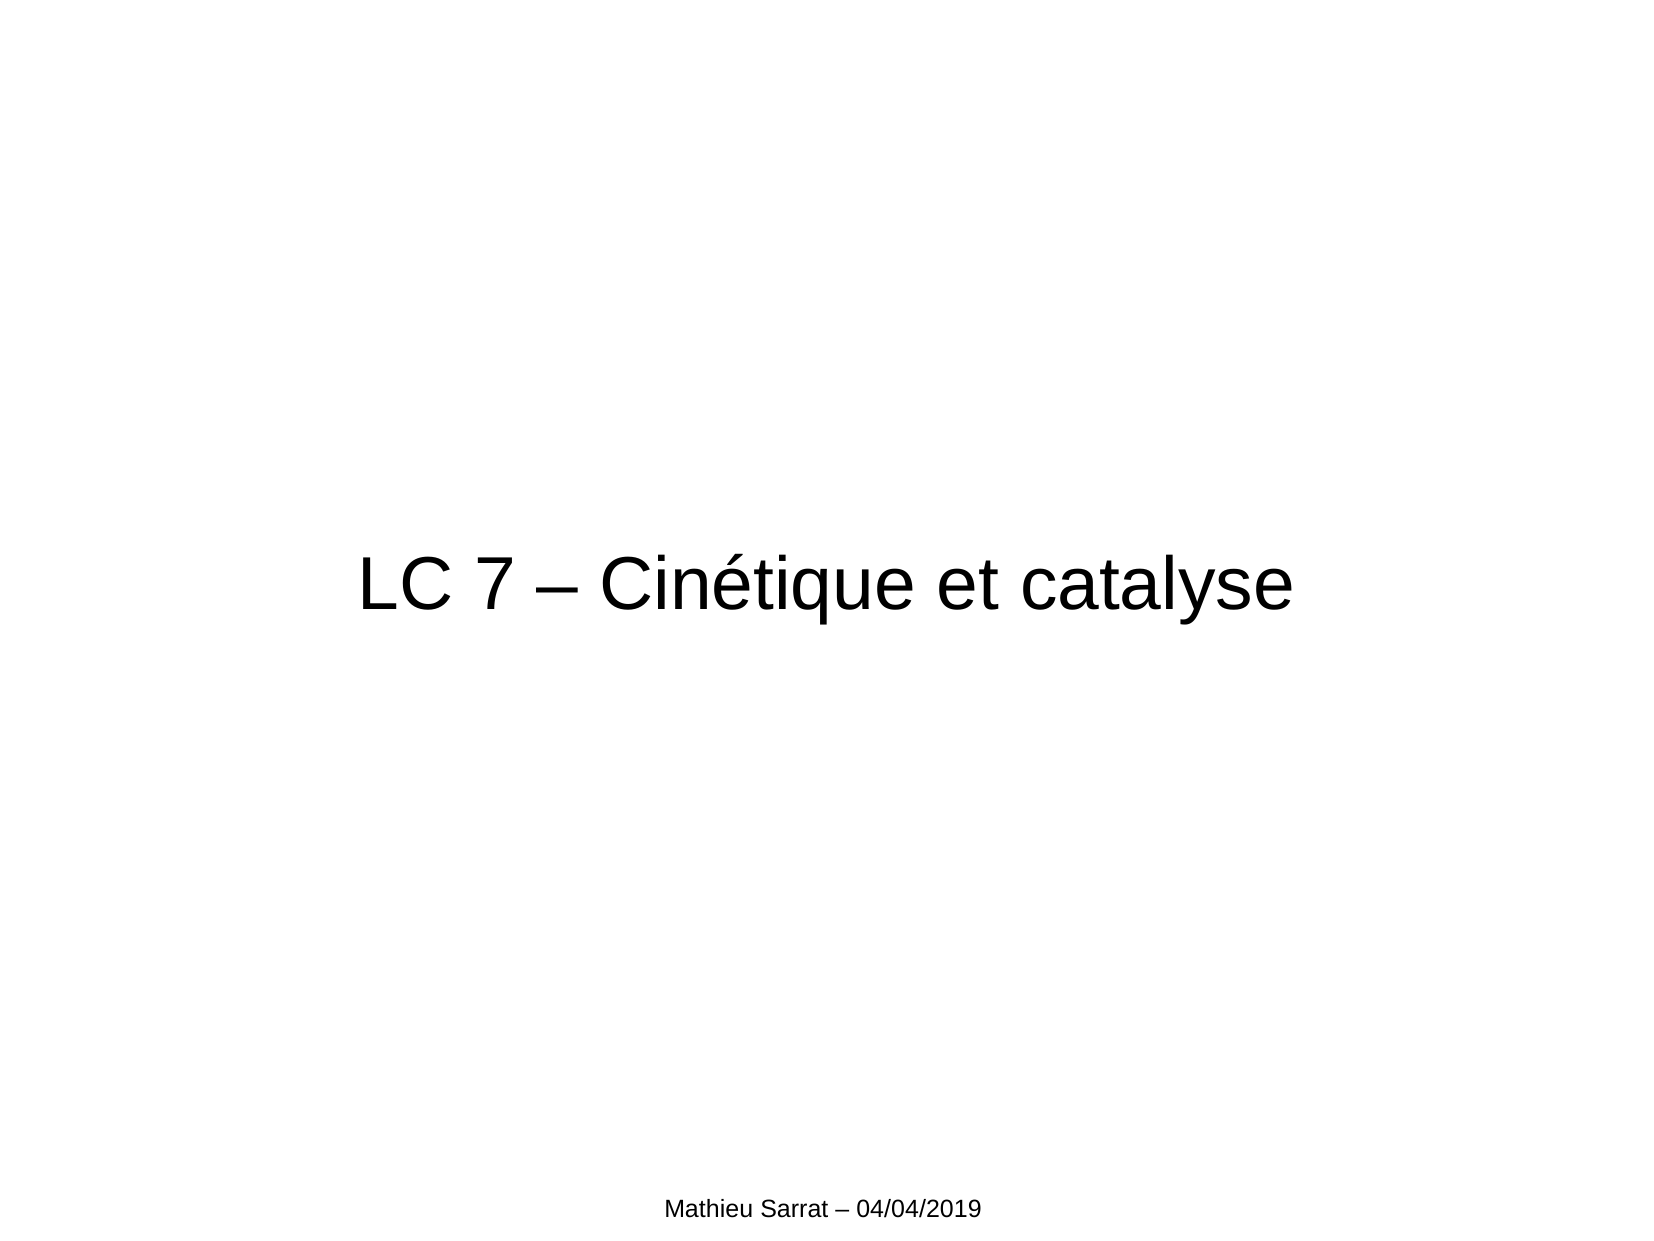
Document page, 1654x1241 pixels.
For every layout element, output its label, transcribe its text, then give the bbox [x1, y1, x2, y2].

title LC 7 – Cinétique et catalyse [82, 480, 1571, 688]
text_box Mathieu Sarrat – 04/04/2019 [649, 1187, 1004, 1235]
